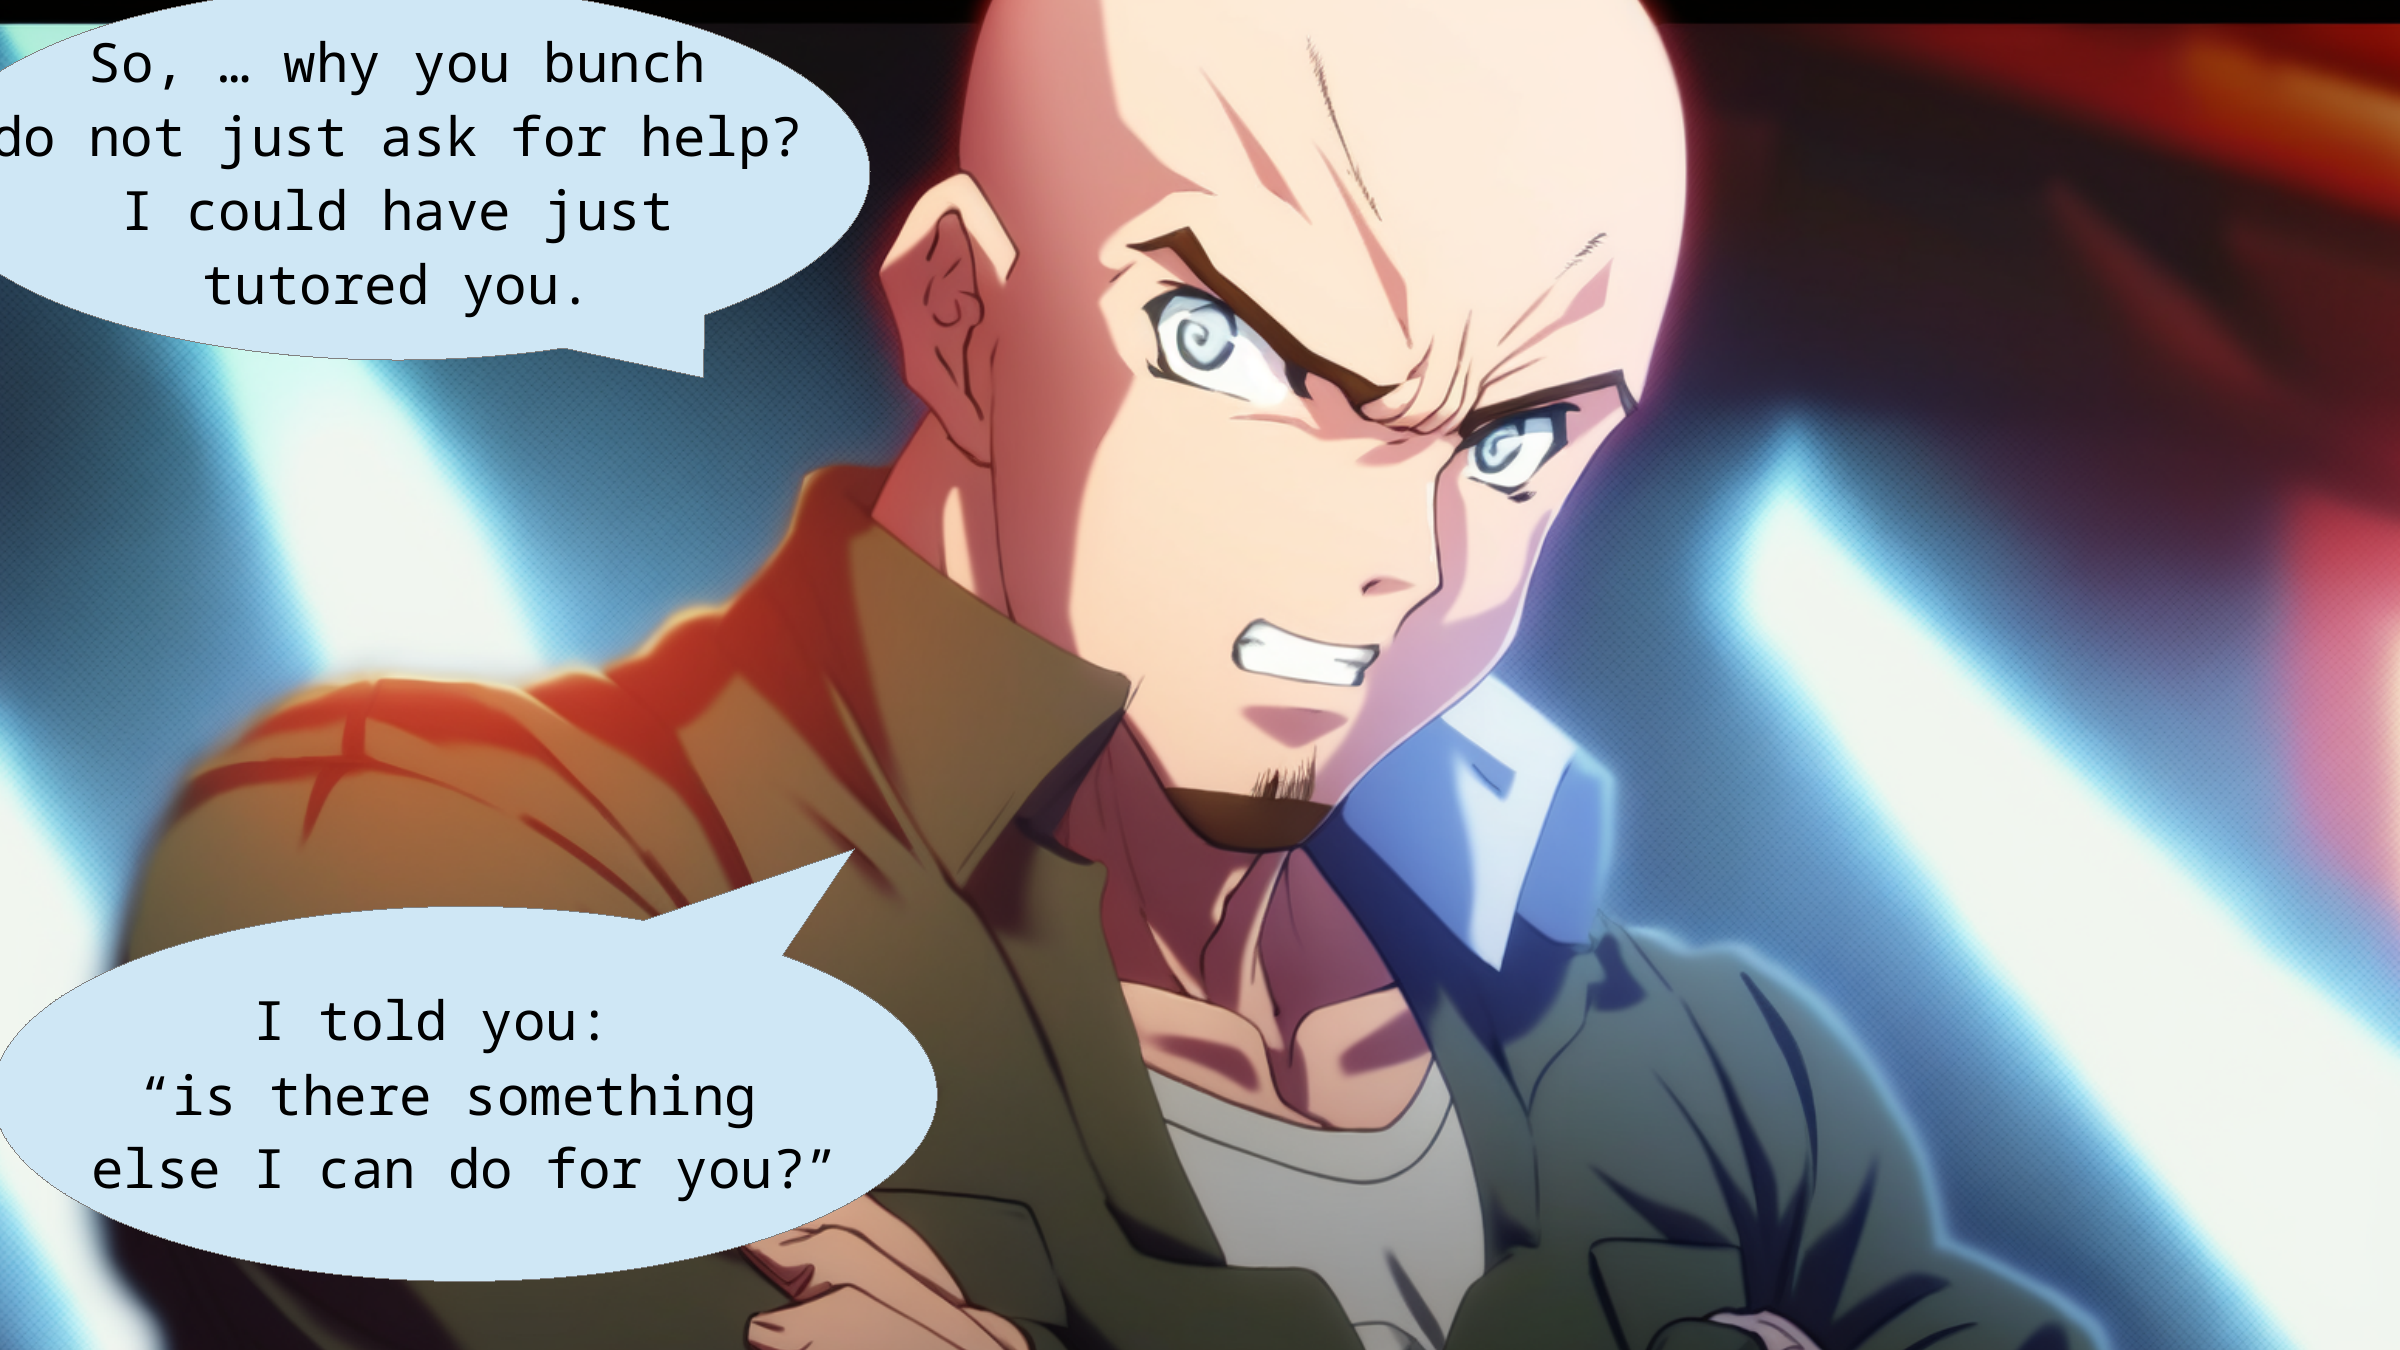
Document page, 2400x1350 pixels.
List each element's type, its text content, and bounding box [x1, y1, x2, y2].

picture [0, 0, 206, 70]
text_box I told you: “is there something else I can do for you?” [0, 848, 938, 1282]
picture [0, 0, 2400, 1350]
text_box So, … why you bunch do not just ask for help? I could have just tutored you. [0, 0, 871, 378]
